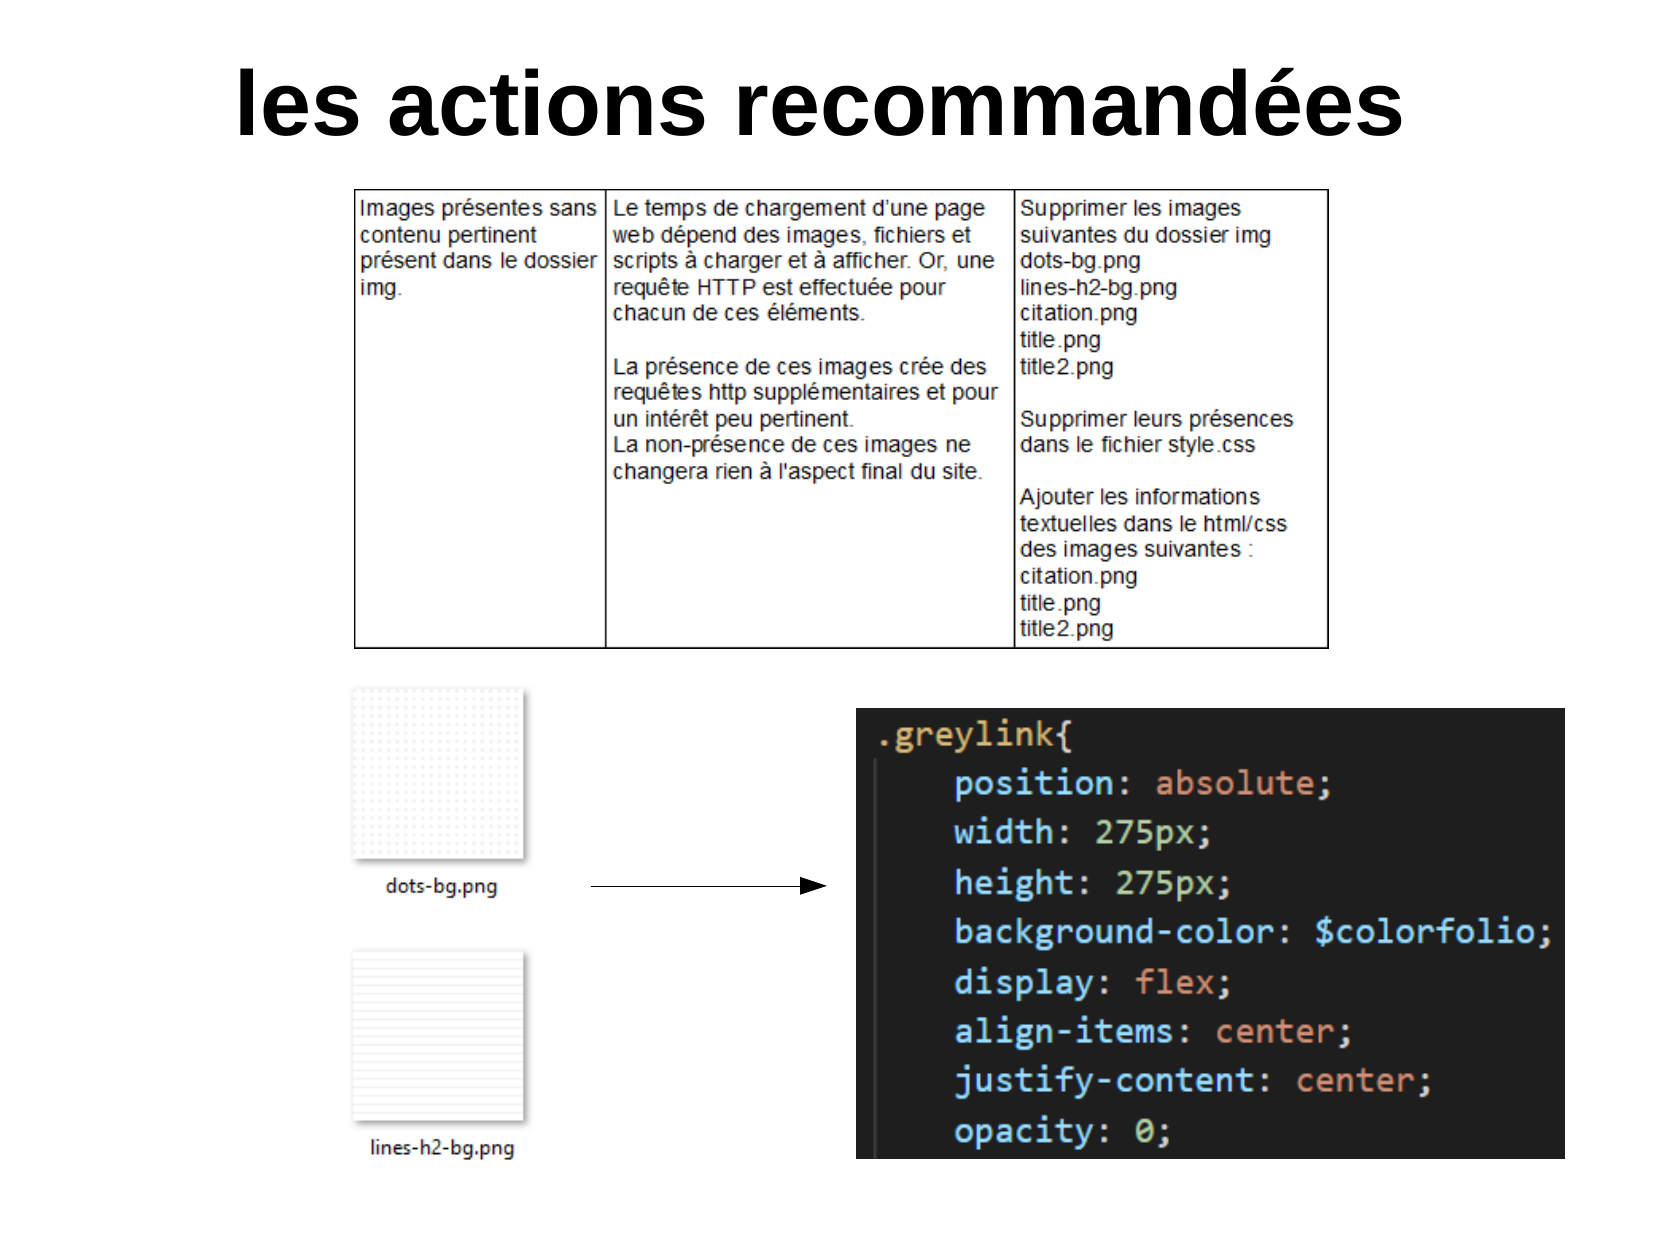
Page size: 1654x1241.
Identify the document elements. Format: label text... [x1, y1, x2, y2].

picture [354, 189, 1329, 650]
picture [856, 708, 1565, 1159]
picture [304, 679, 561, 1182]
title les actions recommandées [76, 0, 1565, 208]
